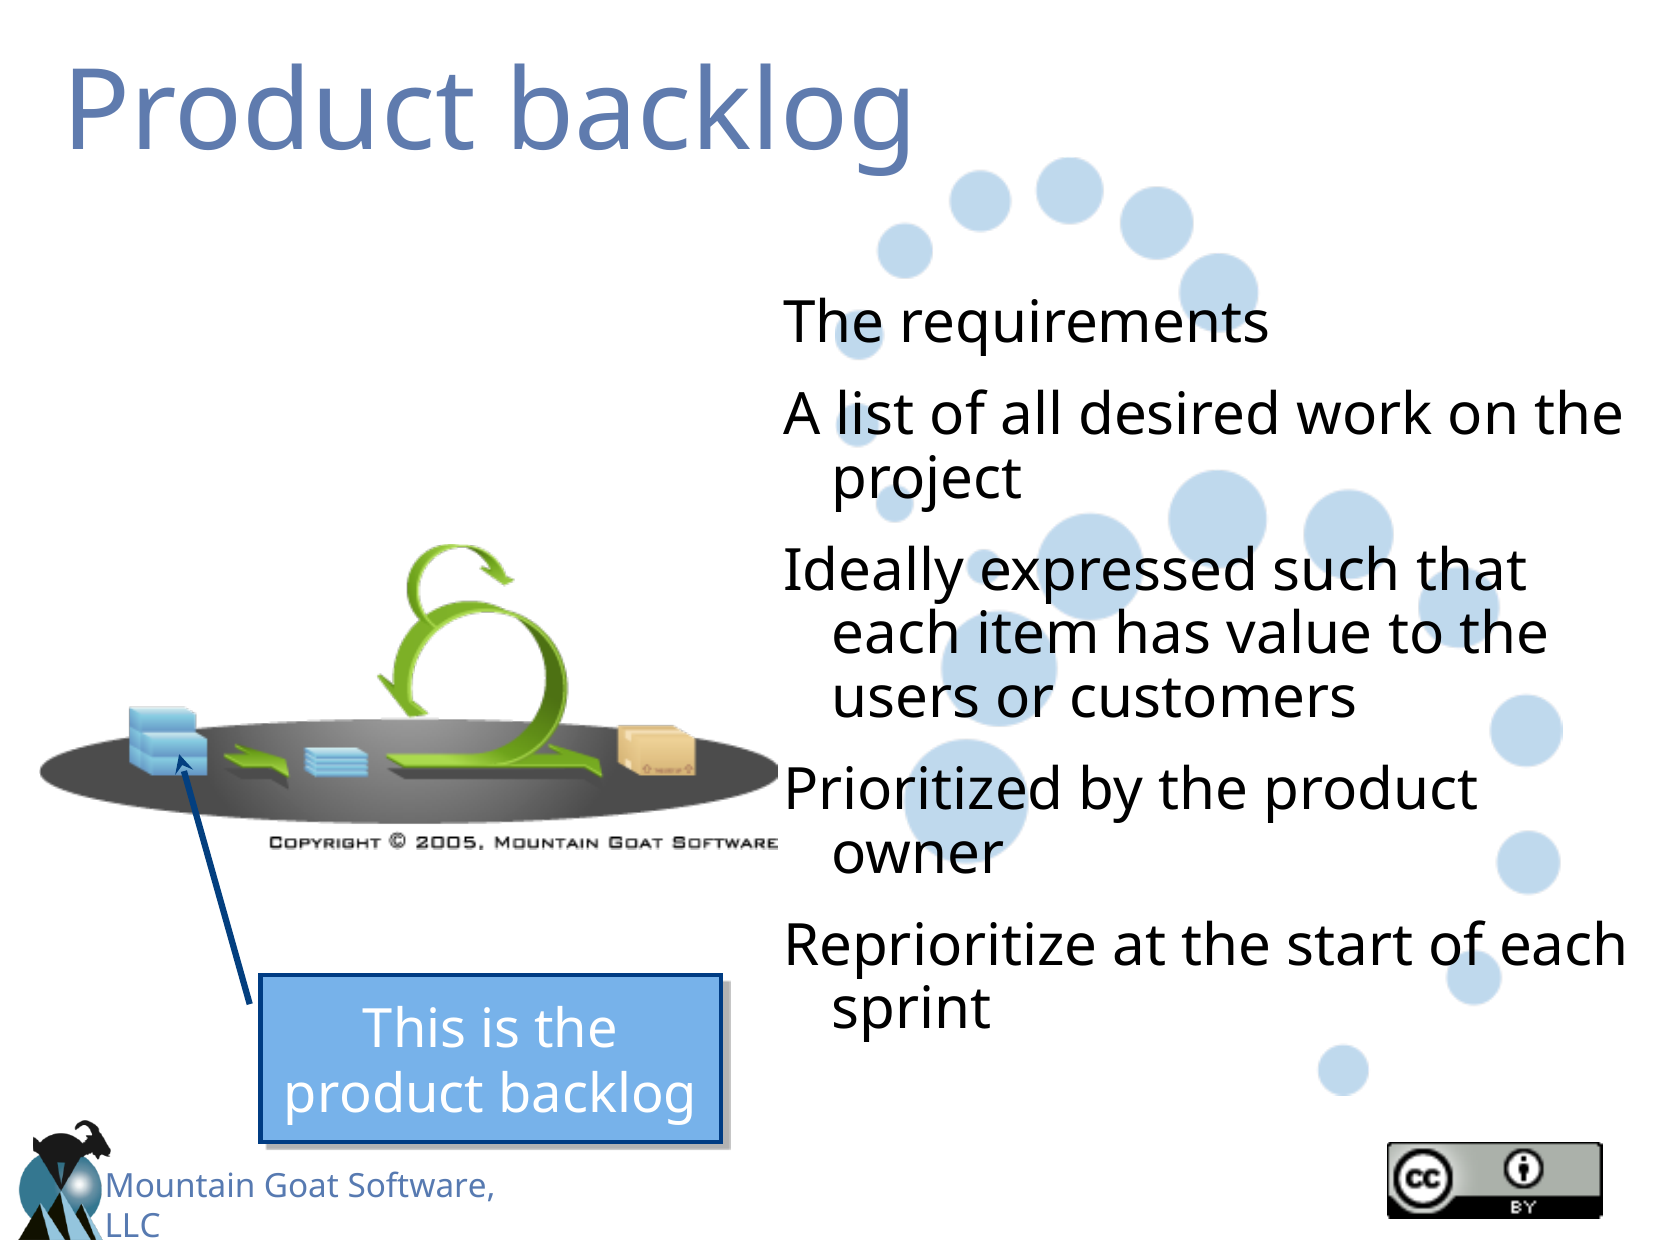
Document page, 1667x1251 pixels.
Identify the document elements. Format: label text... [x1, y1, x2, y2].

picture [39, 544, 778, 850]
picture [835, 194, 1563, 285]
list The requirements A list of all desired work on the project Ideally expressed such that each item has value to the users or customers Prioritized by the product owner Reprioritize at the start of each sprint [735, 285, 1636, 1155]
picture [1387, 1155, 1603, 1219]
text_box This is the product backlog [260, 975, 721, 1142]
picture [18, 1120, 111, 1240]
title Product backlog [56, 18, 1609, 194]
